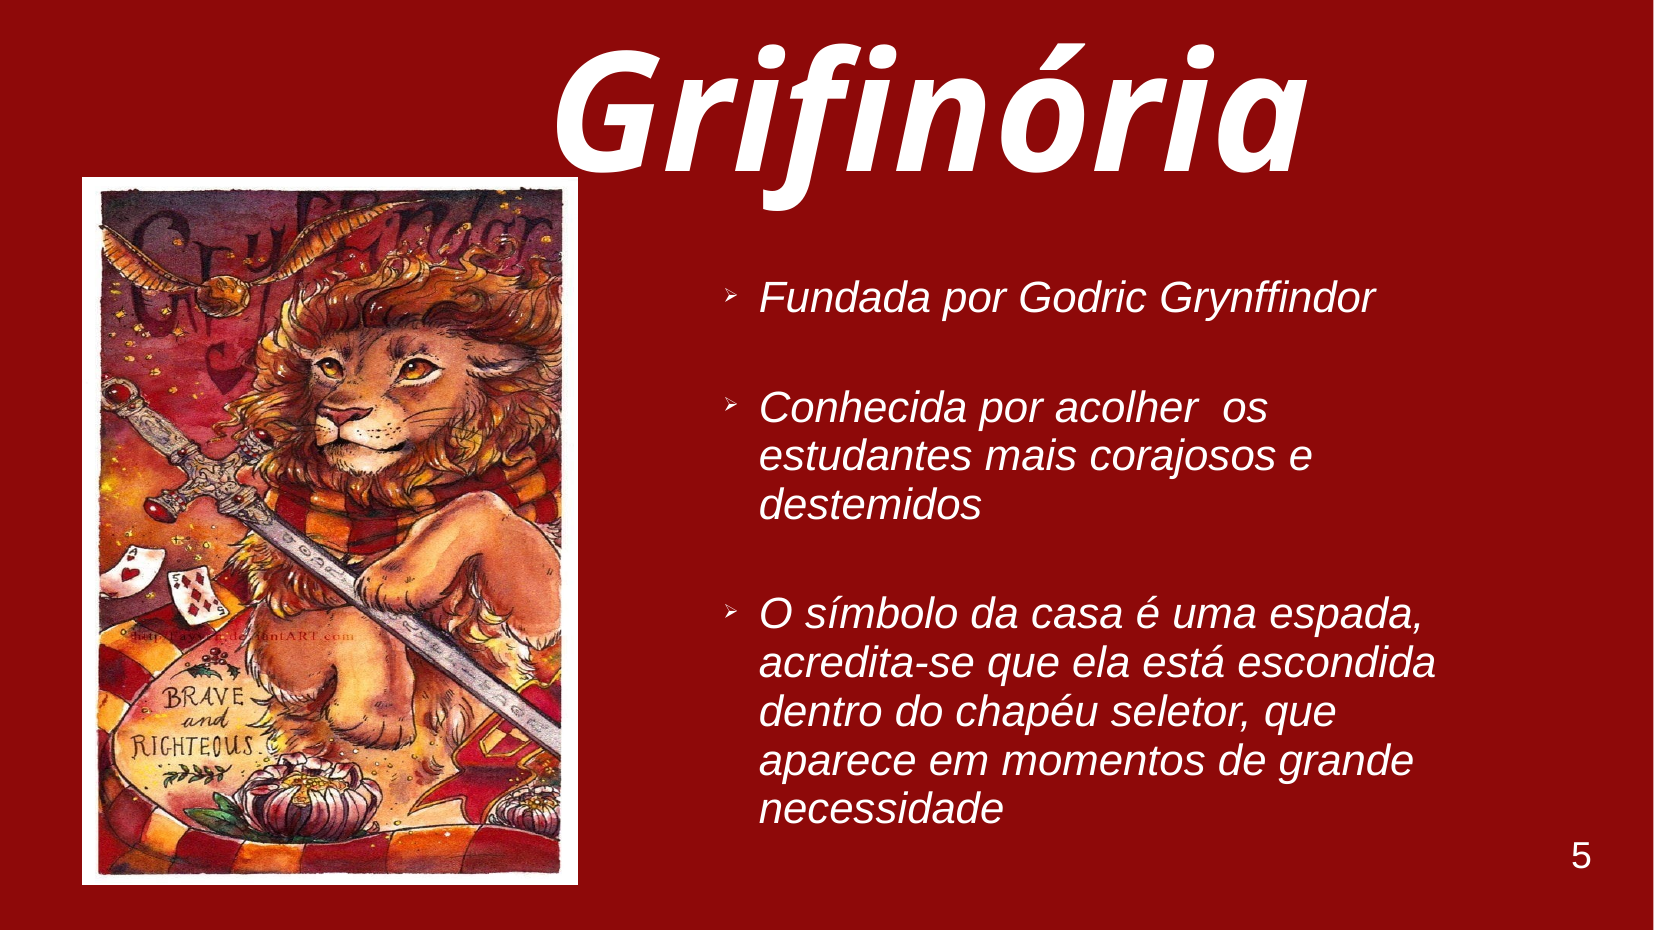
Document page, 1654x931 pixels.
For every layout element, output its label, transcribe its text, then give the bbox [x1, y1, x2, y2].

title Grifinória [206, 0, 1654, 253]
text_box Fundada por Godric Grynffindor Conhecida por acolher os estudantes mais corajosos e destemidos O símbolo da casa é uma espada, acredita-se que ela está escondida dentro do chapéu seletor, que aparece em momentos de grande necessidade [708, 265, 1477, 841]
picture [82, 177, 578, 885]
text_box <número> [1556, 826, 1654, 897]
